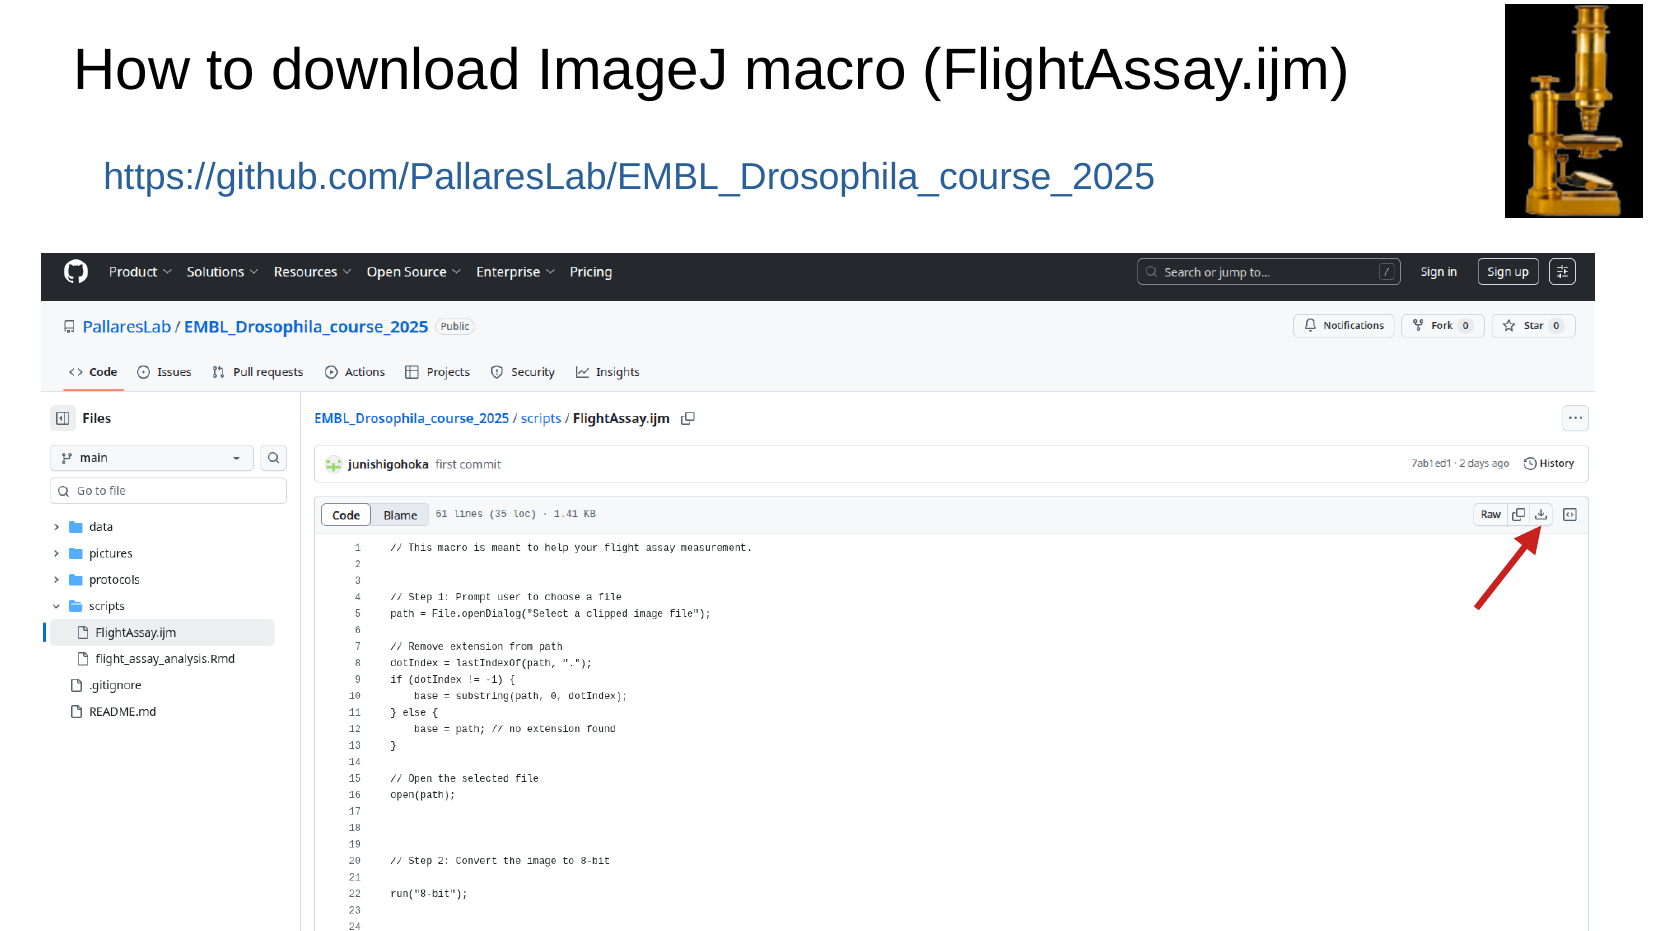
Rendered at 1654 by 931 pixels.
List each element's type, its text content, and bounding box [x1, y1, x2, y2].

picture [41, 253, 1595, 931]
text_box How to download ImageJ macro (FlightAssay.ijm) [59, 29, 1418, 148]
text_box https://github.com/PallaresLab/EMBL_Drosophila_course_2025 [88, 147, 1505, 218]
picture [1505, 4, 1643, 218]
